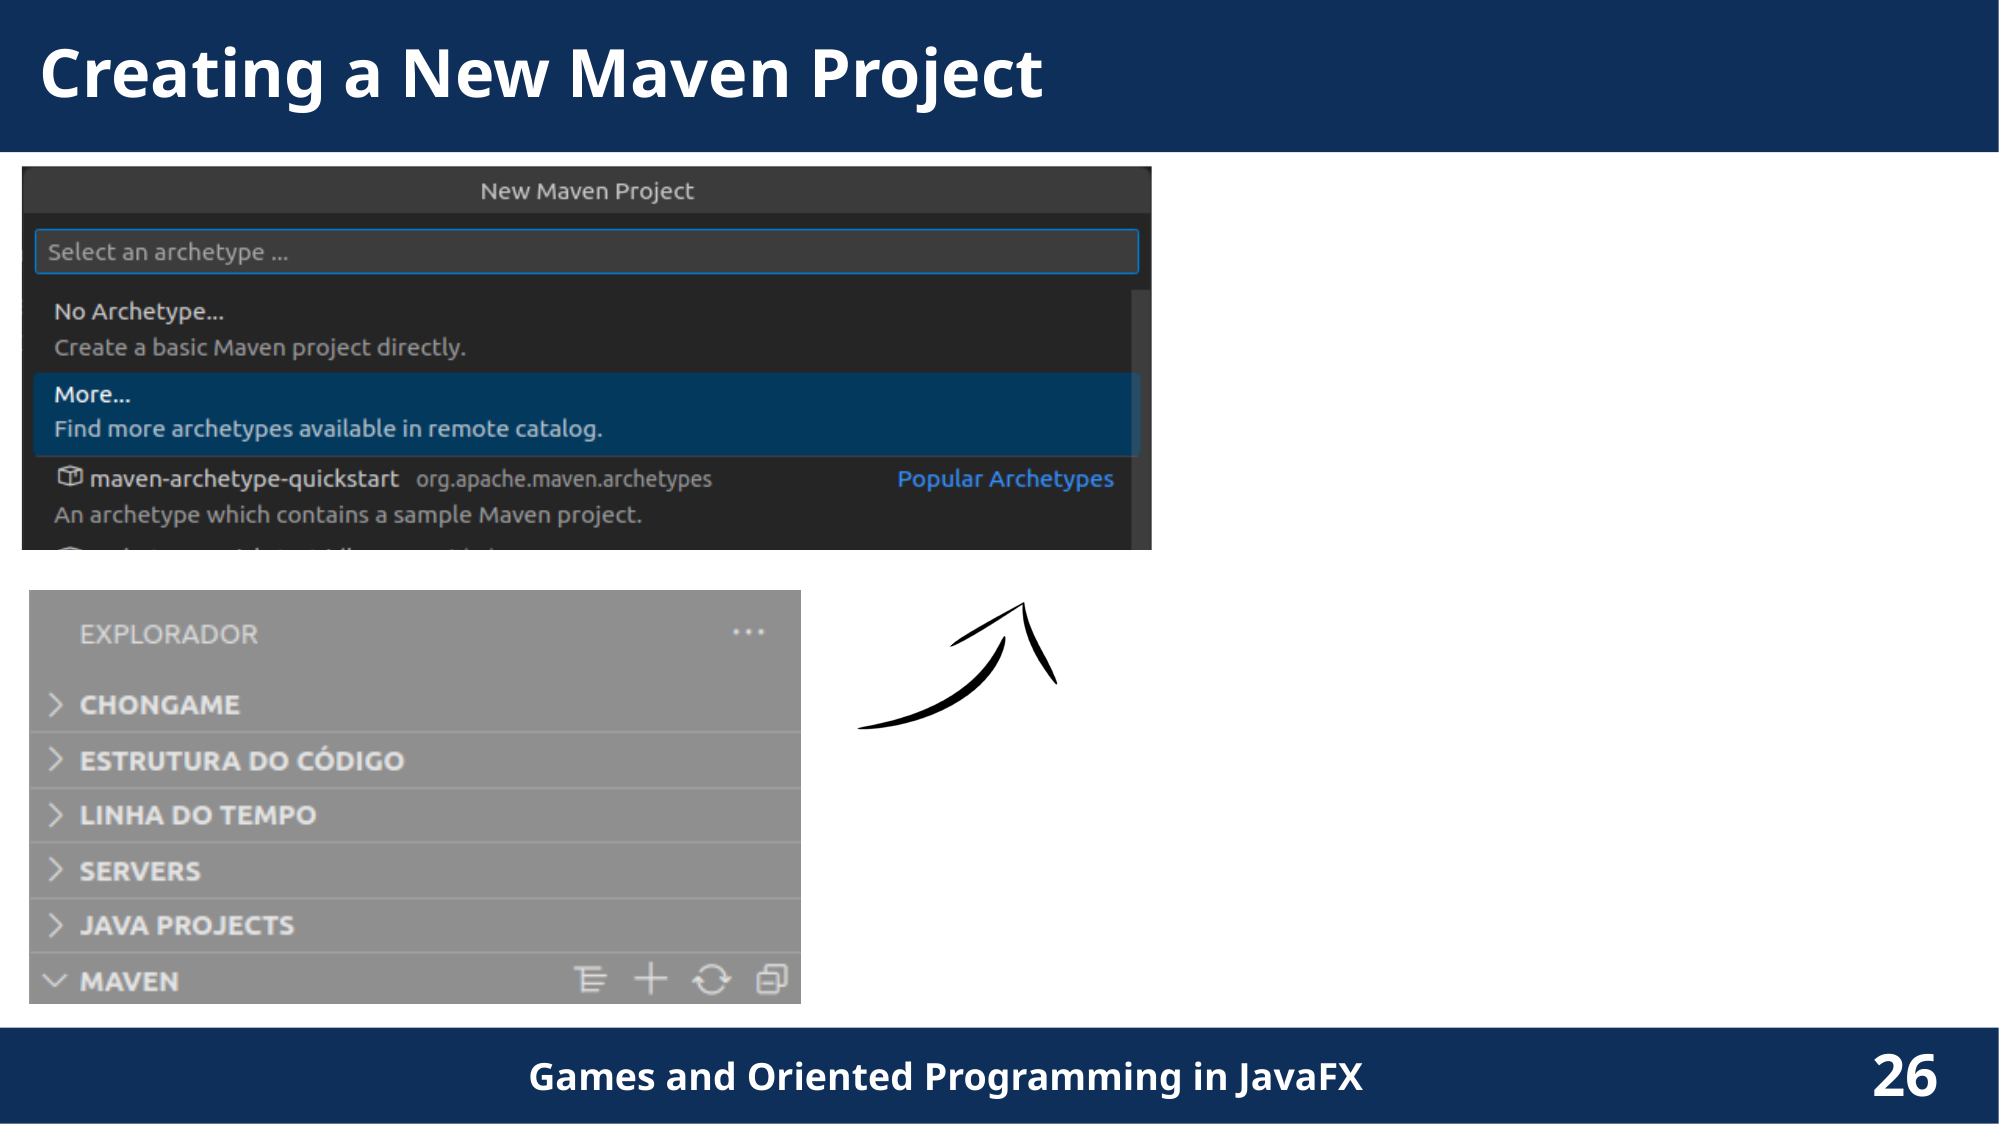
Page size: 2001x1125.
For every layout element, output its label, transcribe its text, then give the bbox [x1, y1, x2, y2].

text_box Creating a New Maven Project [25, 23, 1999, 119]
picture [856, 590, 1079, 802]
picture [29, 590, 801, 1004]
picture [21, 165, 1152, 550]
